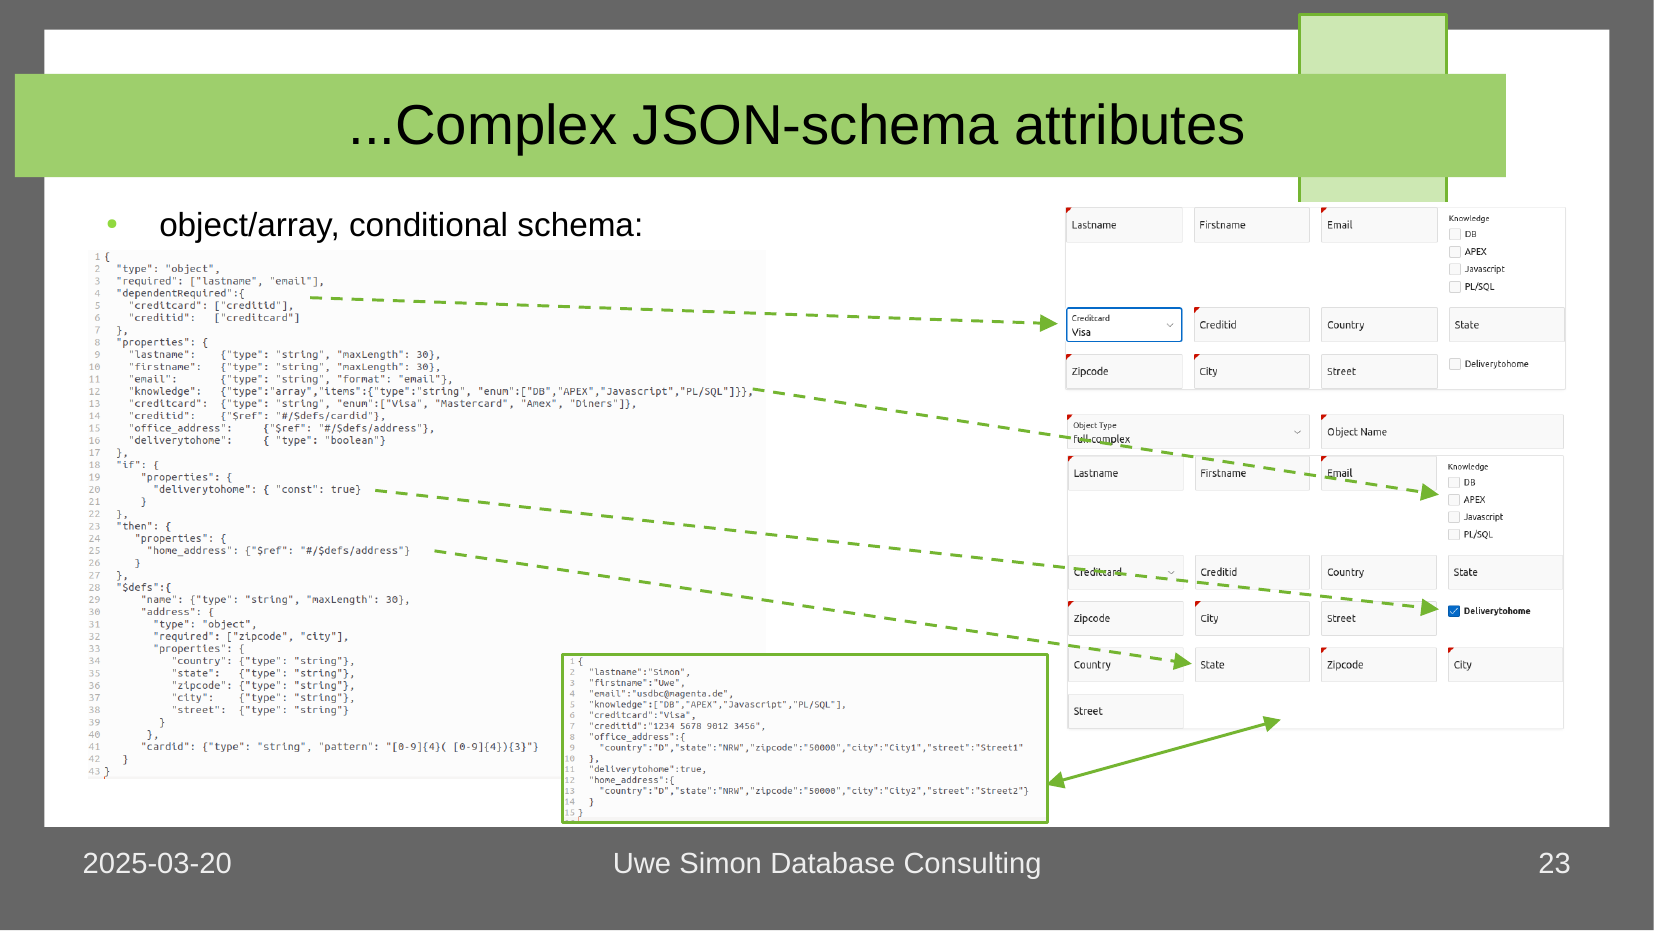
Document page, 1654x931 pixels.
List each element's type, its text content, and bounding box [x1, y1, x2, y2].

title ...Complex JSON-schema attributes [88, 73, 1506, 178]
picture [1057, 202, 1574, 401]
picture [564, 655, 1046, 821]
picture [1059, 404, 1575, 736]
picture [88, 250, 766, 779]
list object/array, conditional schema: [88, 206, 809, 653]
